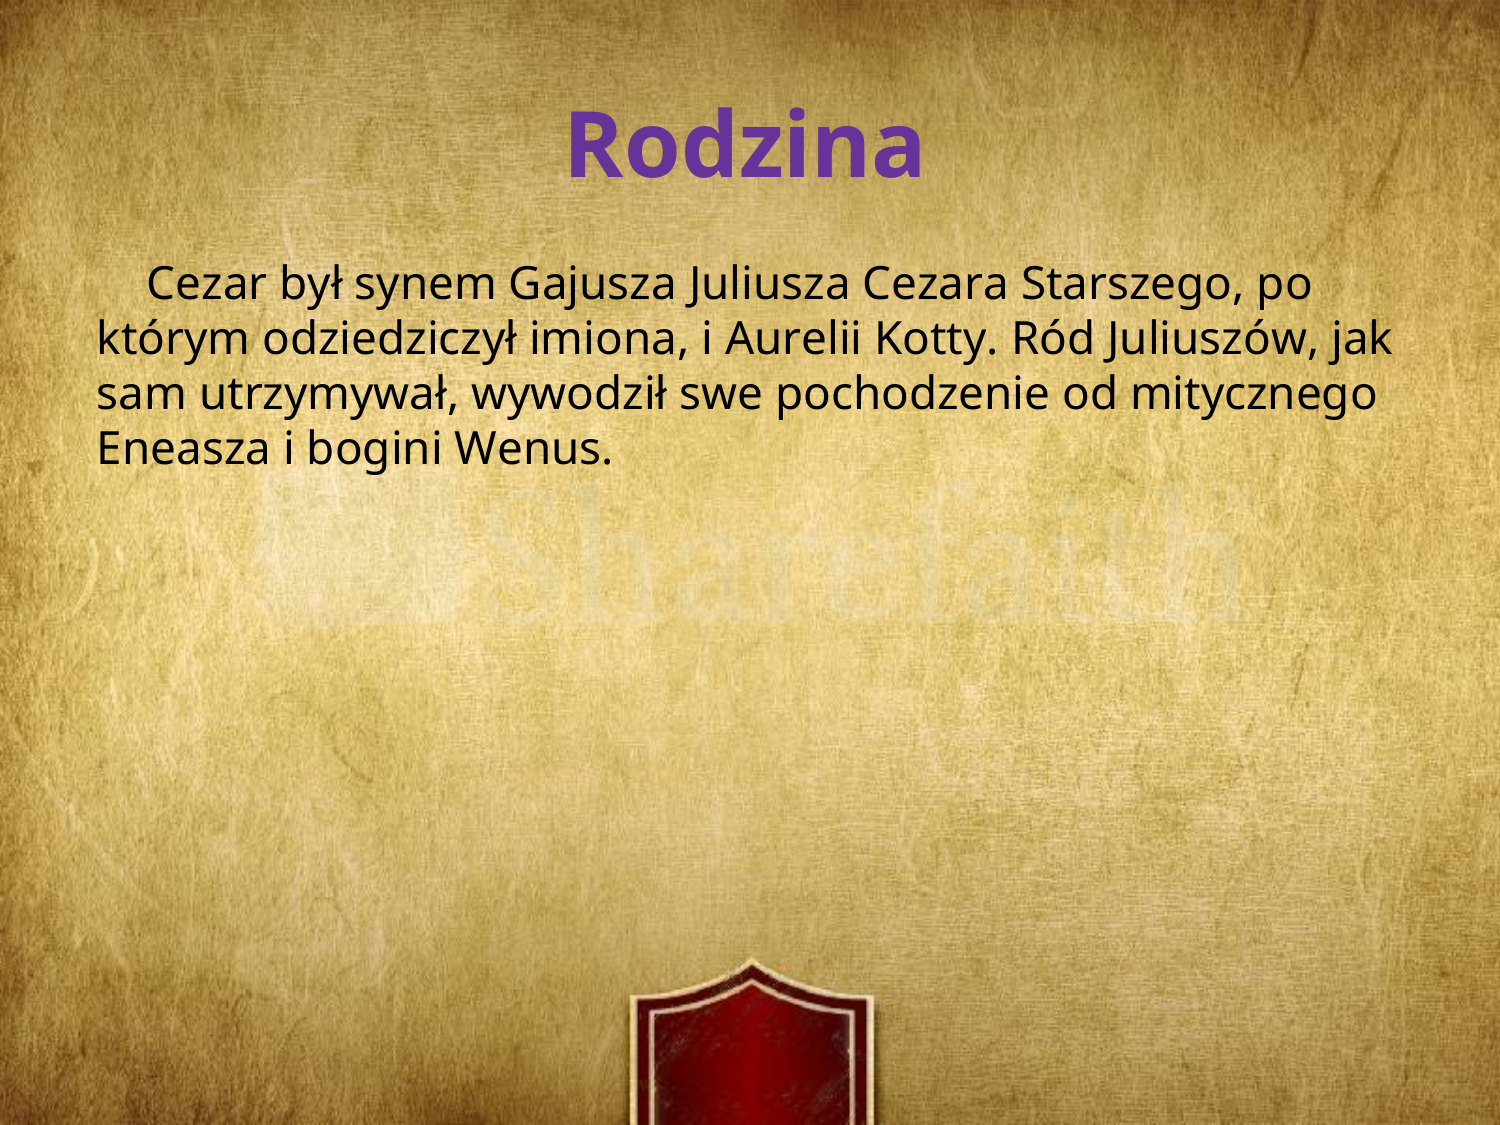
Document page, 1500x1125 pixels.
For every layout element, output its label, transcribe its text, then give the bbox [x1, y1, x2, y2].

picture [0, 0, 1500, 1125]
text_box Rodzina [70, 47, 1421, 235]
text_box Cezar był synem Gajusza Juliusza Cezara Starszego, po którym odziedziczył imiona, i Aurelii Kotty. Ród Juliuszów, jak sam utrzymywał, wywodził swe pochodzenie od mitycznego Eneasza i bogini Wenus. [82, 246, 1433, 989]
